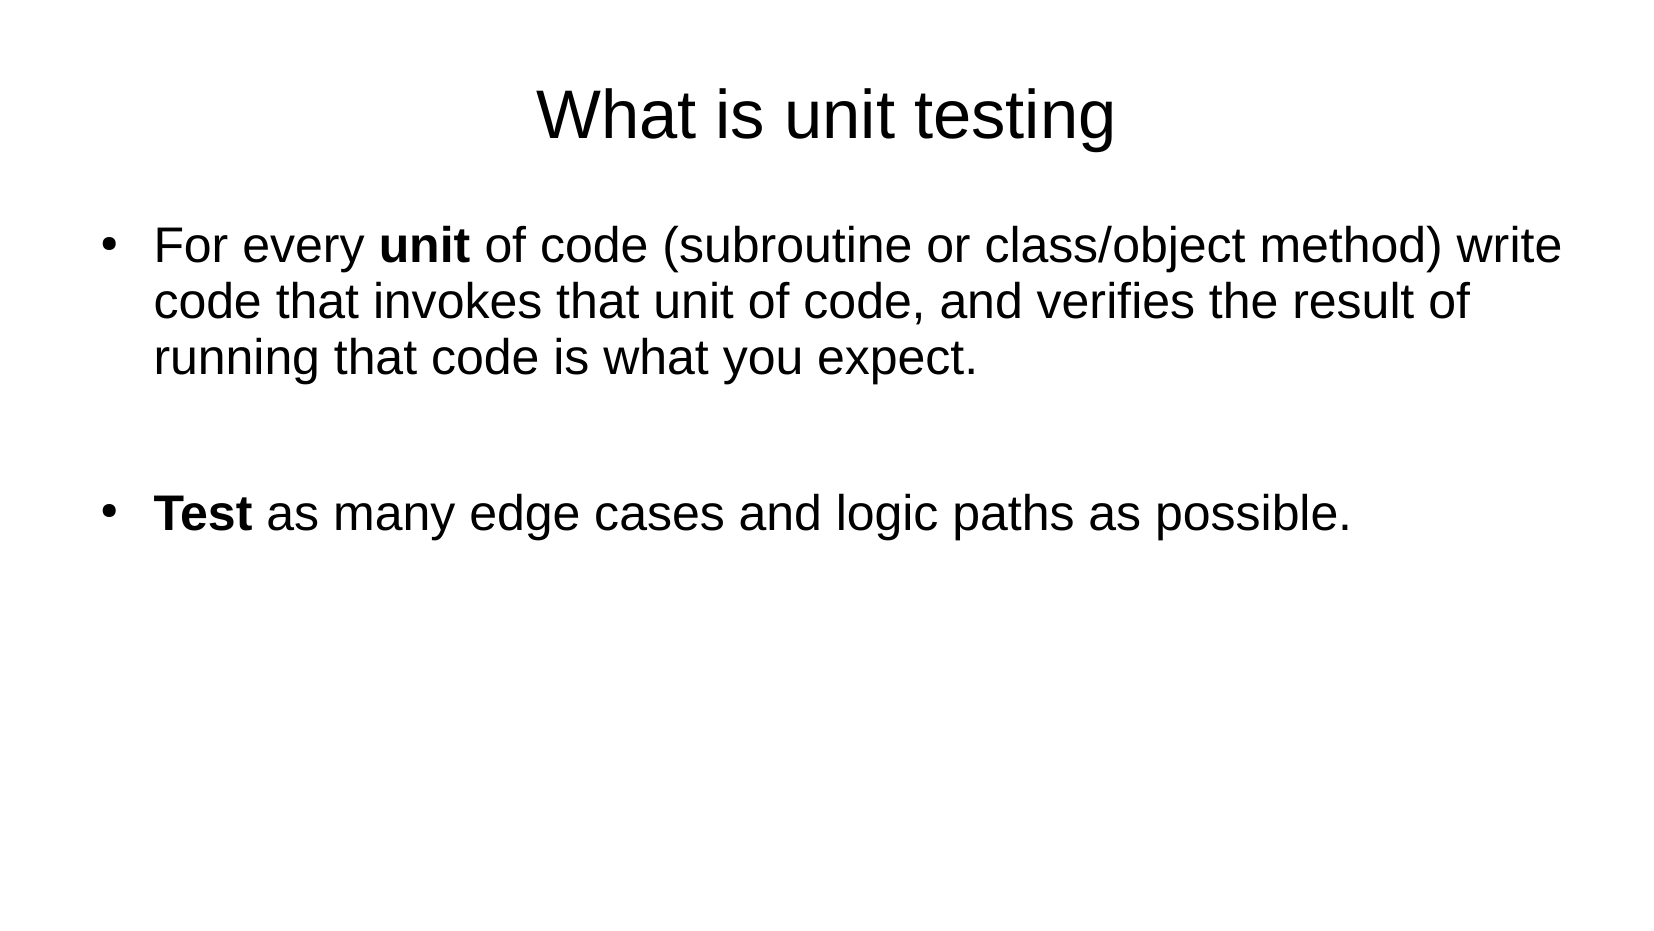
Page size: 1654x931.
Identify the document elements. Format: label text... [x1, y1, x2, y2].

title What is unit testing [82, 37, 1571, 193]
list For every unit of code (subroutine or class/object method) write code that invokes that unit of code, and verifies the result of running that code is what you expect. Test as many edge cases and logic paths as possible. [82, 217, 1571, 758]
